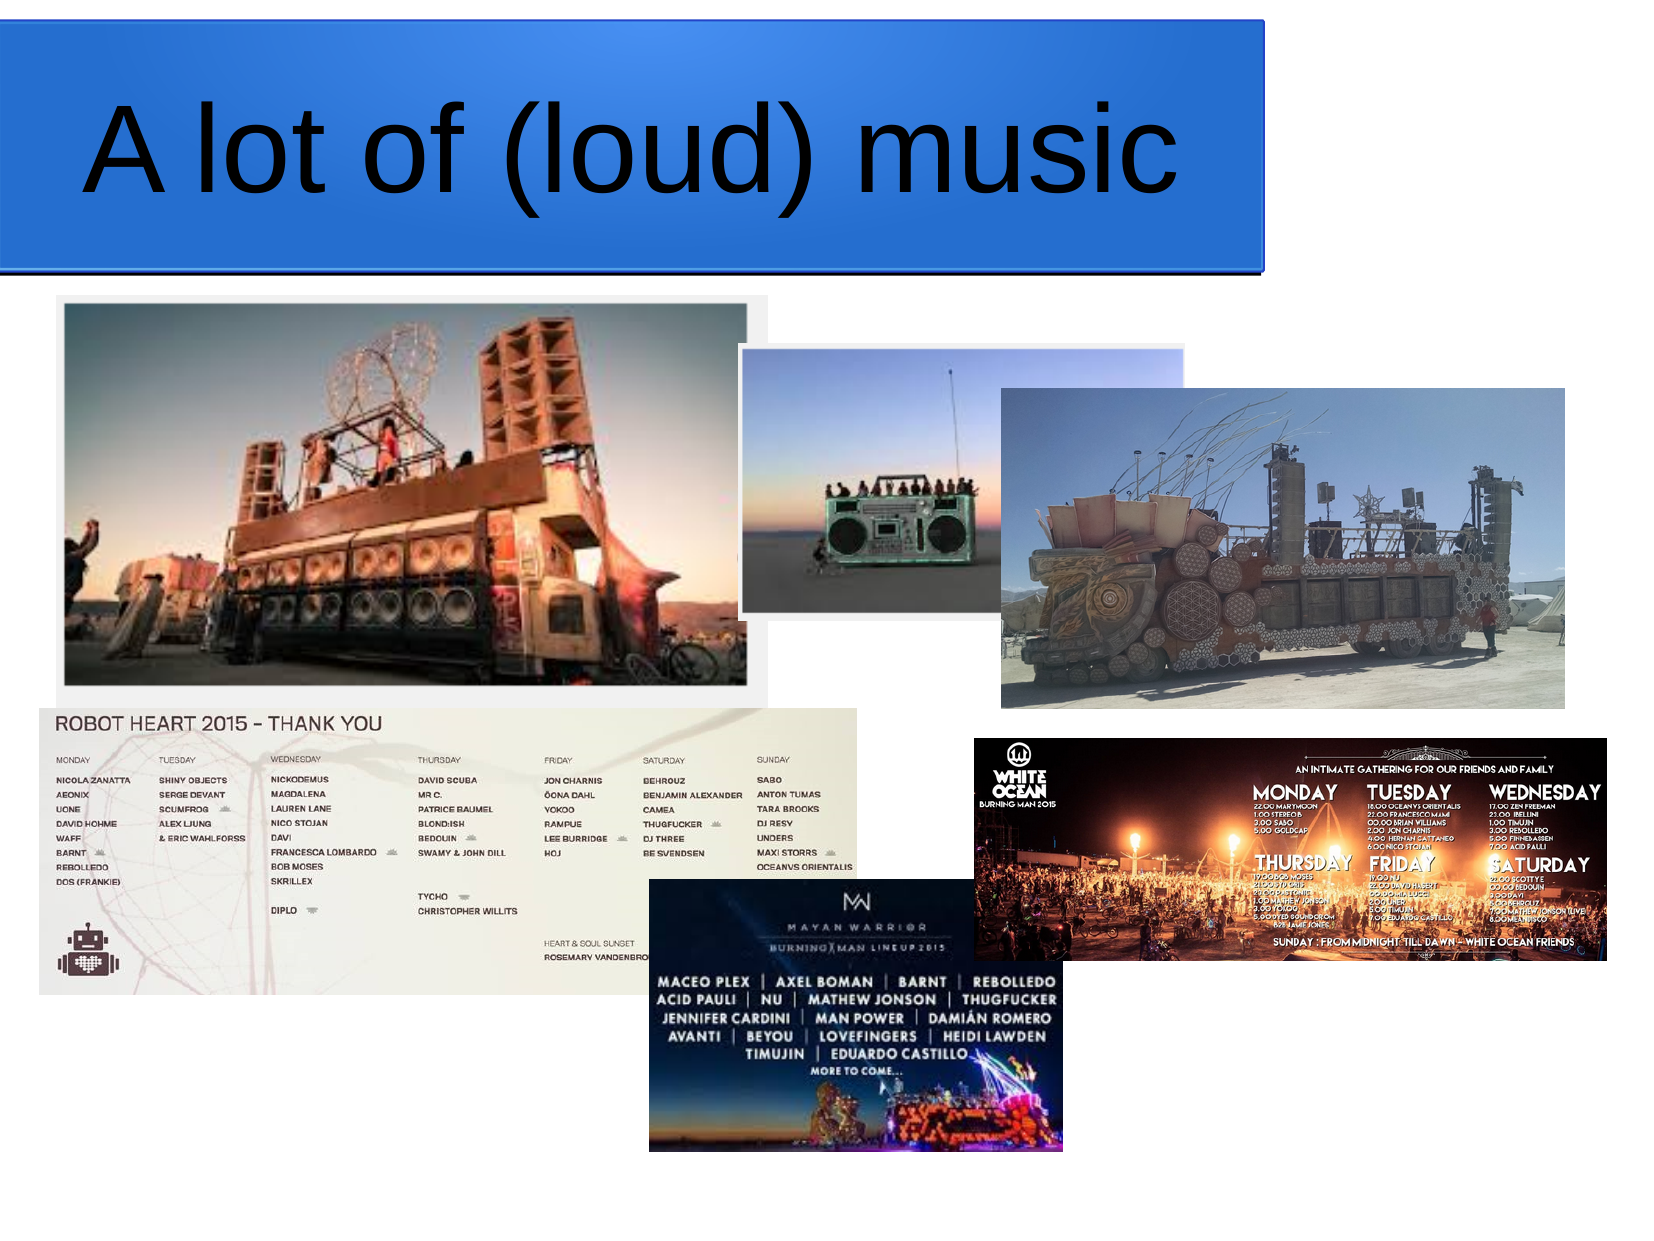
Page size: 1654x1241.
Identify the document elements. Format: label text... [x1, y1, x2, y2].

picture [39, 295, 1607, 1152]
title A lot of (loud) music [82, 47, 1235, 252]
